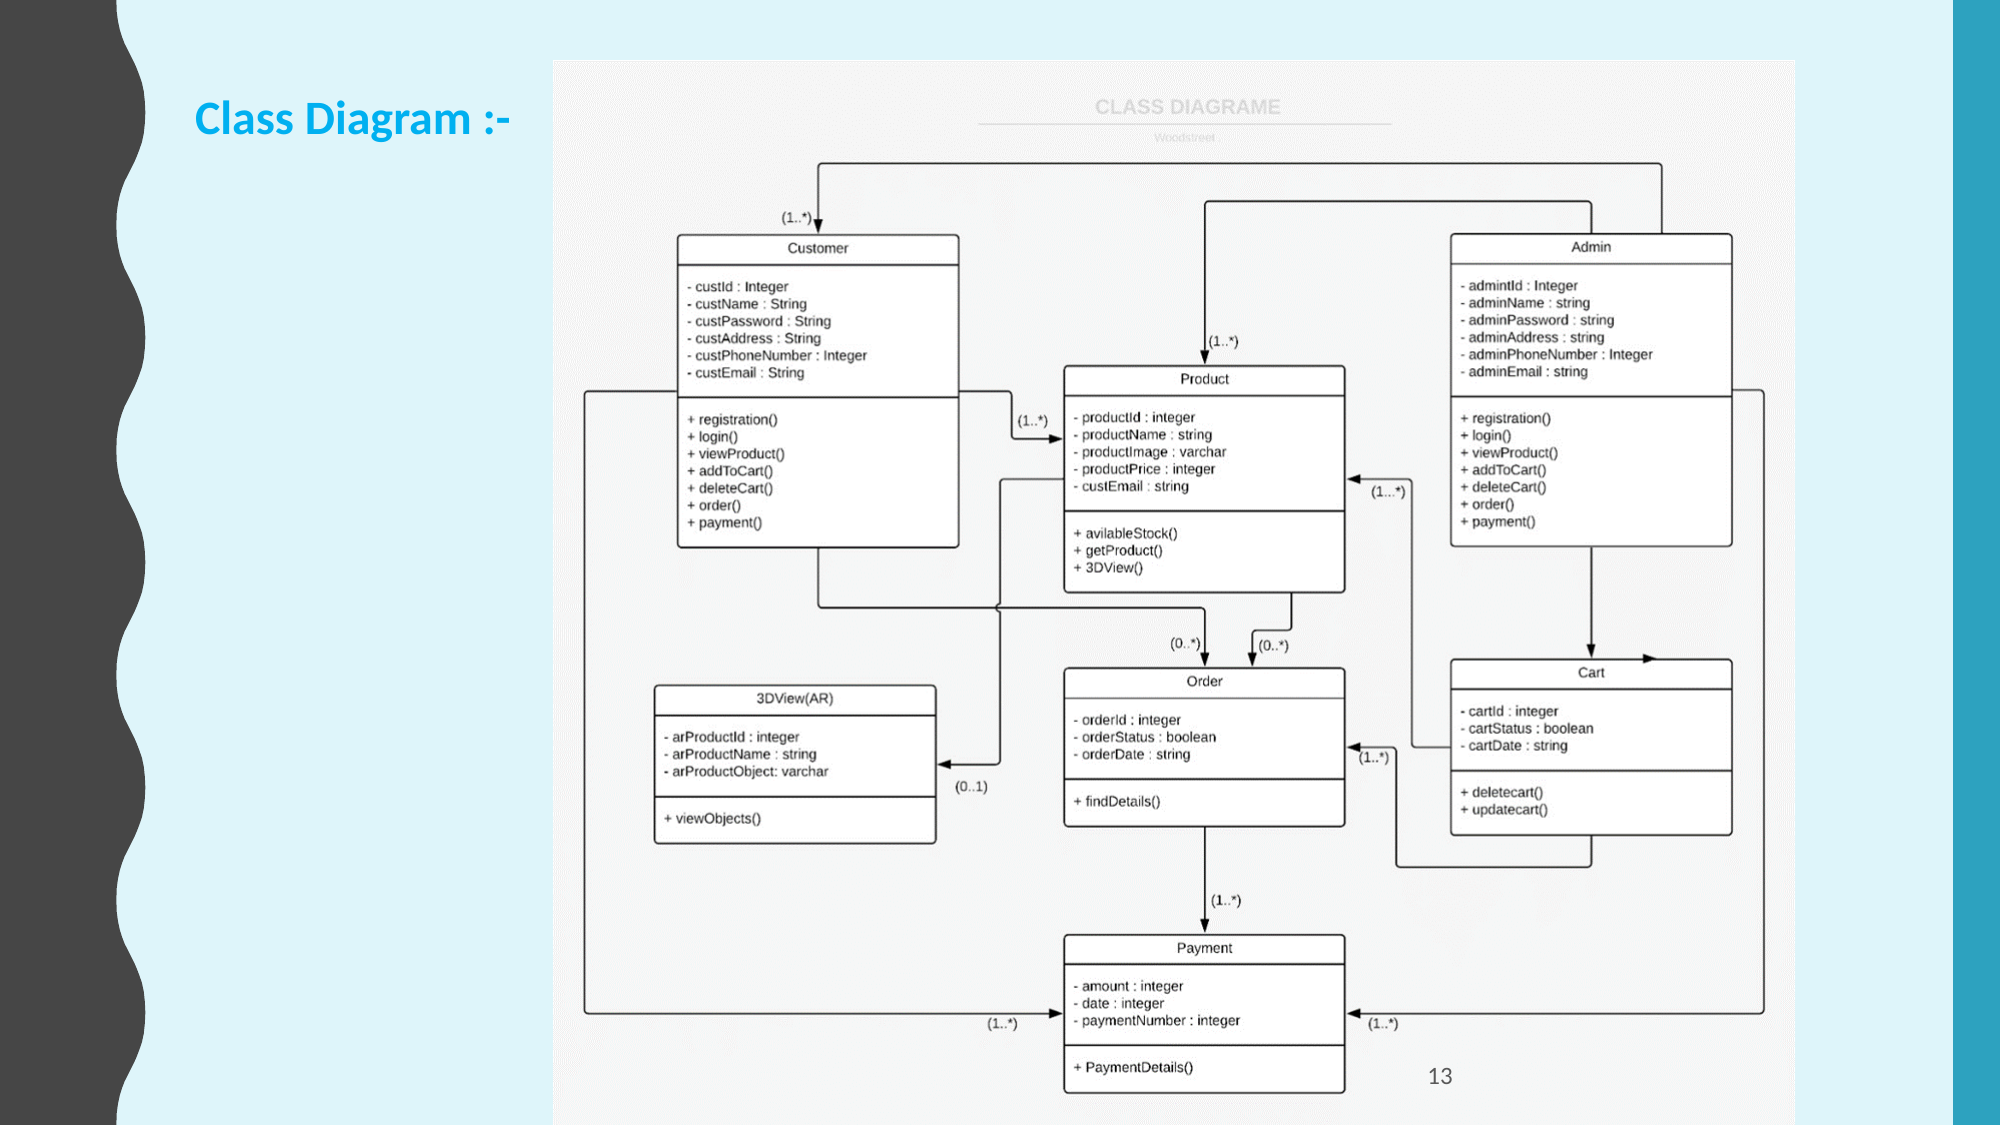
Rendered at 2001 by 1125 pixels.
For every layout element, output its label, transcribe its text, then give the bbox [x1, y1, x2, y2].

picture [553, 60, 1795, 1125]
text_box Class Diagram :- [180, 79, 526, 152]
text_box 13 [1412, 1045, 1876, 1103]
